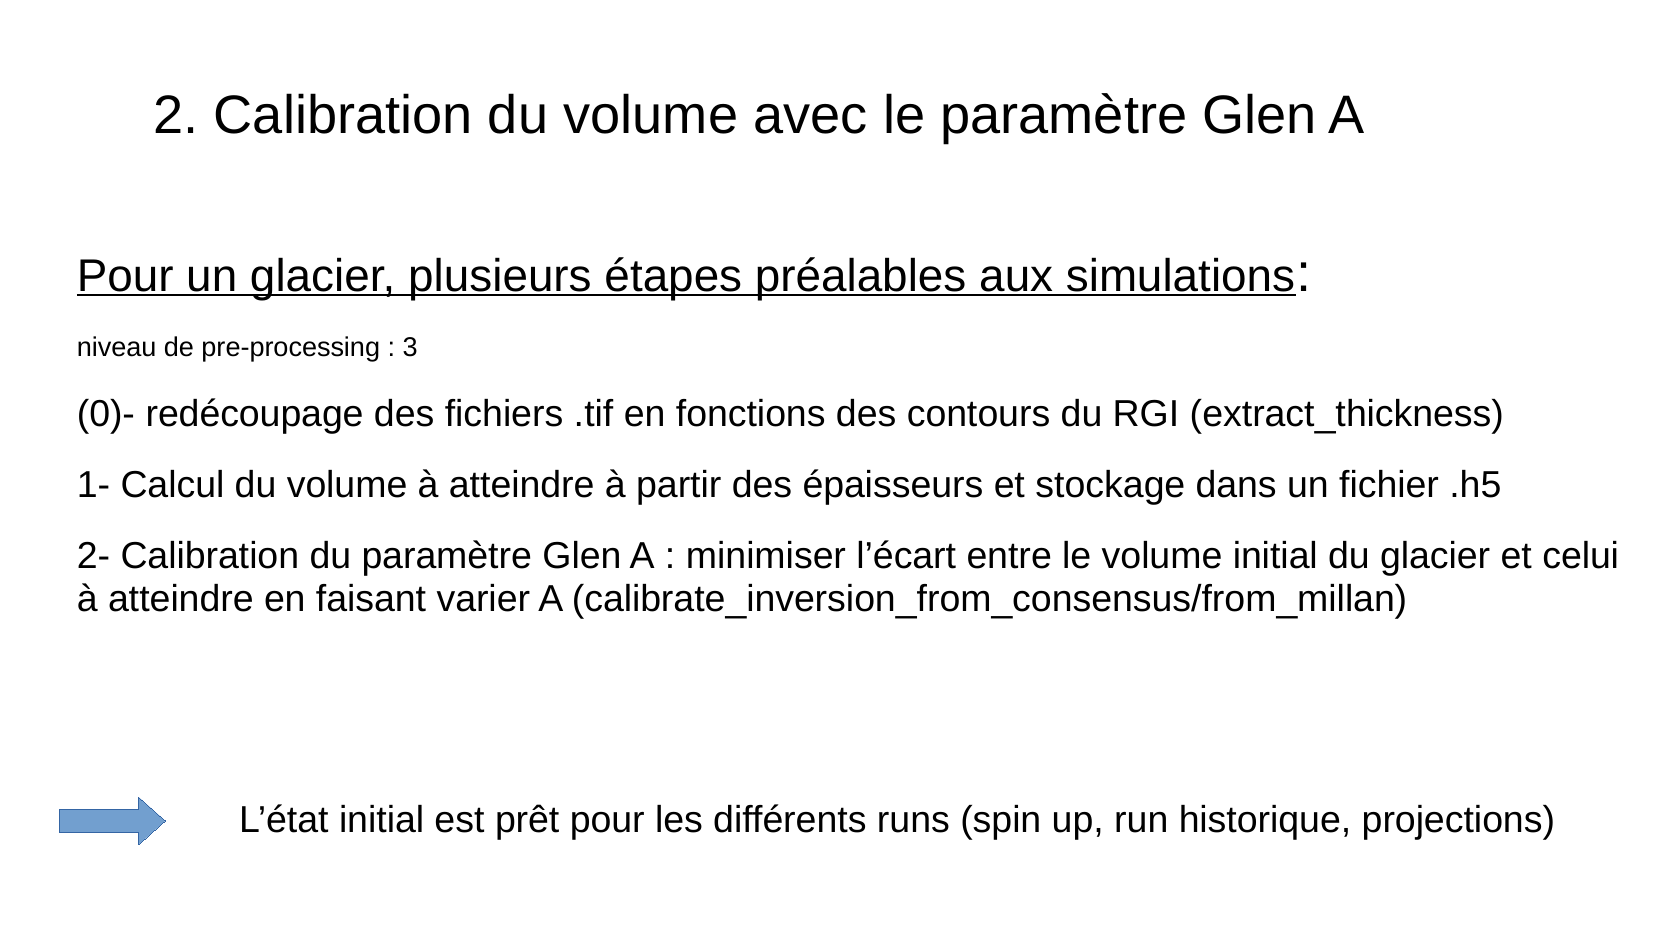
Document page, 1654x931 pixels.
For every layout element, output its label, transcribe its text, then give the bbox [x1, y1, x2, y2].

title 2. Calibration du volume avec le paramètre Glen A [82, 37, 1571, 193]
list Pour un glacier, plusieurs étapes préalables aux simulations: niveau de pre-processing : 3 (0)- redécoupage des fichiers .tif en fonctions des contours du RGI (extract_thickness) 1- Calcul du volume à atteindre à partir des épaisseurs et stockage dans un fichier .h5 2- Calibration du paramètre Glen A : minimiser l’écart entre le volume initial du glacier et celui à atteindre en faisant varier A (calibrate_inversion_from_consensus/from_millan) [5, 242, 1625, 782]
text_box L’état initial est prêt pour les différents runs (spin up, run historique, projections) [224, 791, 1595, 898]
text_box [59, 797, 166, 845]
